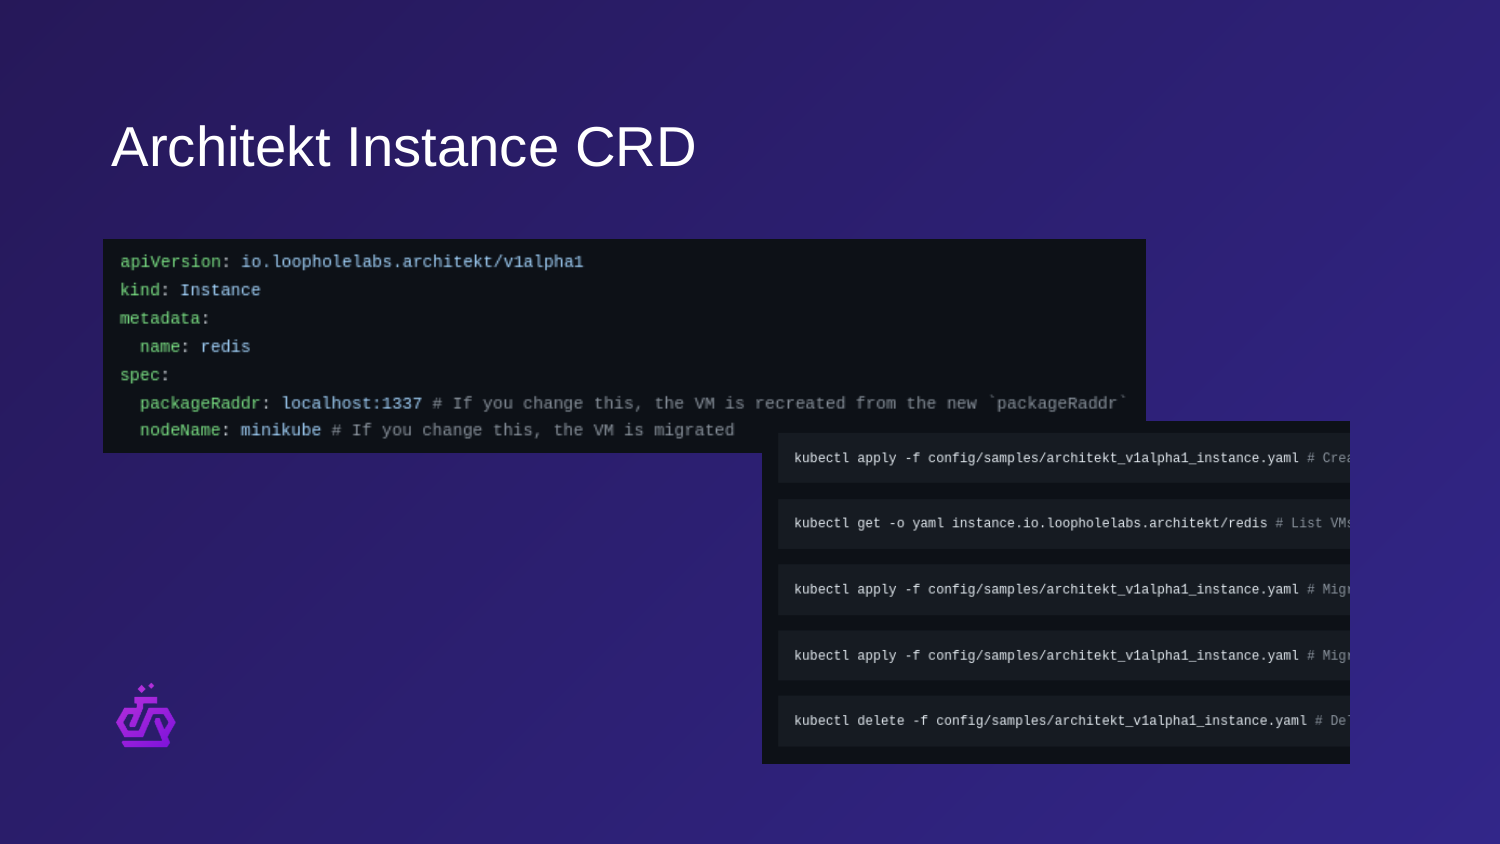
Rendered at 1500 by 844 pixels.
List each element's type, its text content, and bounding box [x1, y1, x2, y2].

text_box Architekt Instance CRD [96, 77, 1419, 210]
picture [103, 239, 1350, 764]
picture [96, 661, 188, 773]
